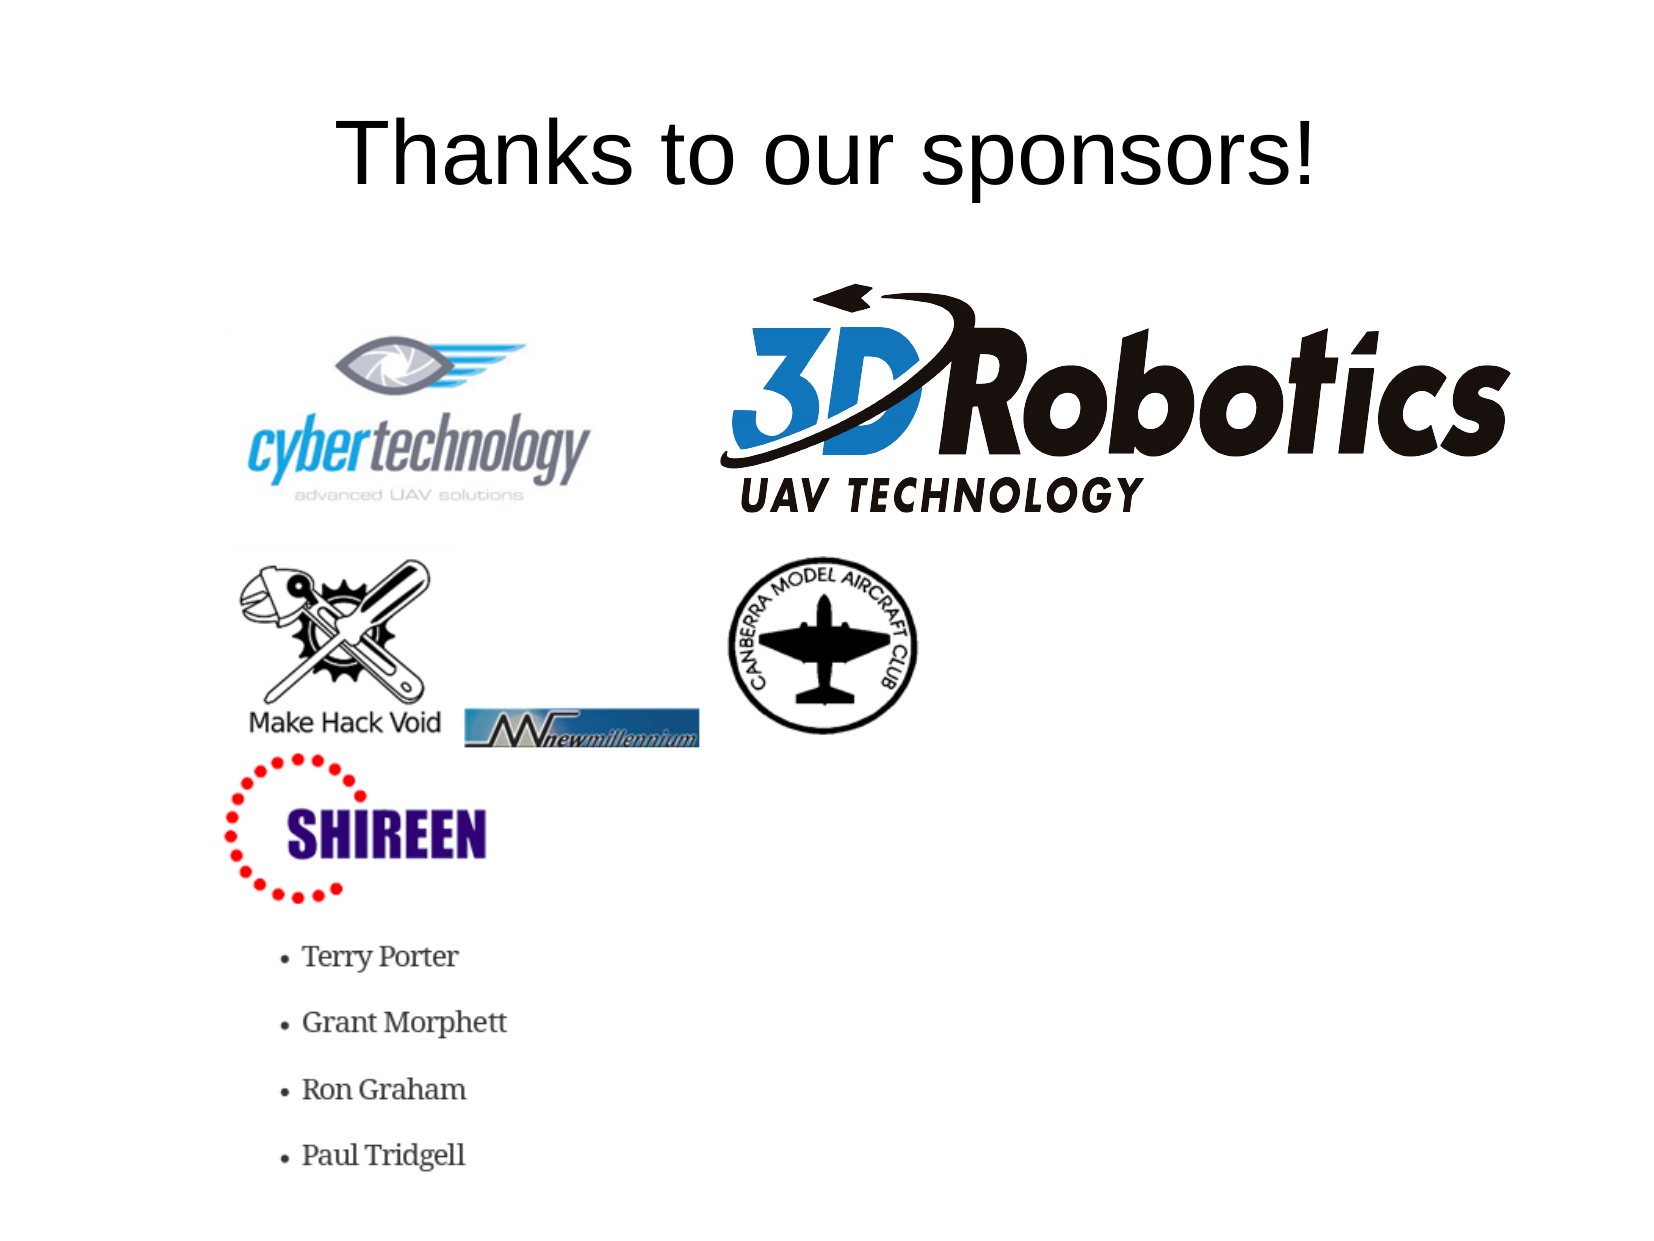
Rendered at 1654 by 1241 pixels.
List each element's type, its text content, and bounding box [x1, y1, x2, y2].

title Thanks to our sponsors! [82, 49, 1571, 257]
picture [222, 269, 1524, 1192]
